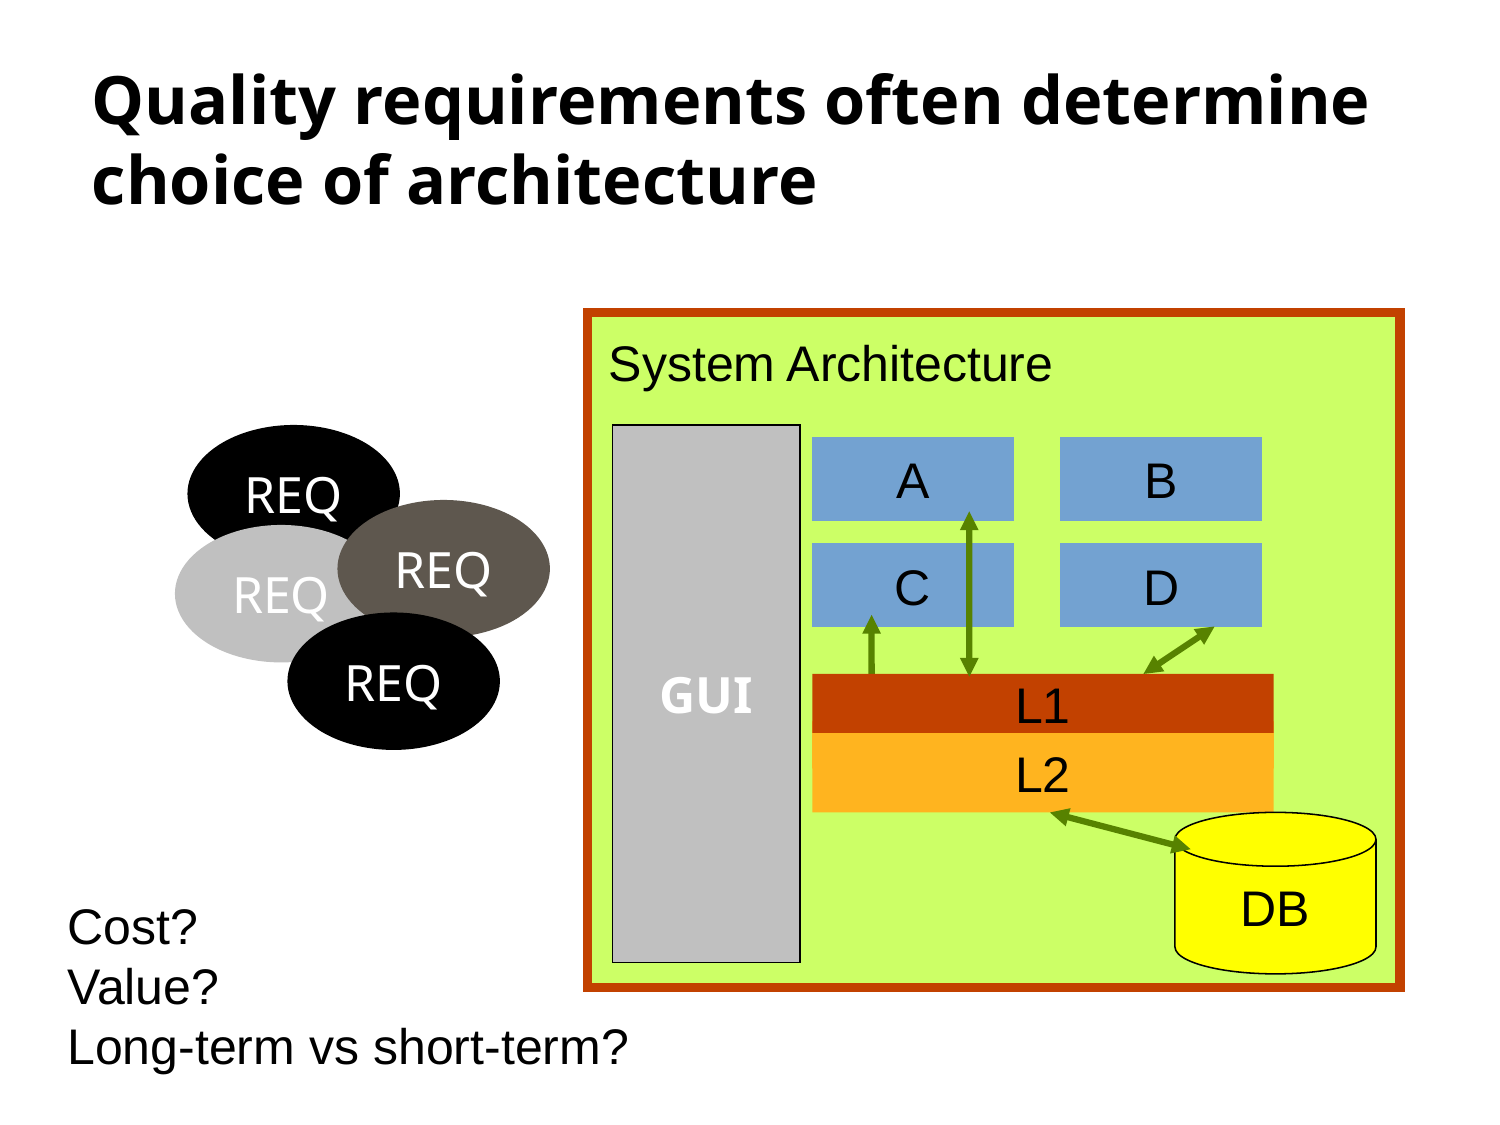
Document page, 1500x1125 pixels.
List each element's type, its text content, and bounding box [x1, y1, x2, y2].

text_box REQ [187, 424, 400, 540]
text_box L1 [812, 673, 1274, 733]
text_box L2 [812, 733, 1274, 813]
text_box GUI [612, 424, 800, 963]
text_box REQ [337, 499, 550, 635]
text_box Cost? Value? Long-term vs short-term? [52, 887, 645, 1083]
text_box B [1060, 437, 1262, 521]
title Quality requirements often determine choice of architecture [76, 37, 1438, 225]
text_box A [812, 437, 1014, 521]
text_box C [812, 543, 966, 627]
text_box System Architecture [594, 324, 1069, 399]
text_box REQ [174, 524, 363, 663]
text_box C [973, 543, 1014, 627]
text_box DB [1174, 812, 1376, 974]
text_box REQ [287, 612, 500, 750]
text_box [587, 312, 1400, 988]
text_box D [1060, 543, 1262, 627]
